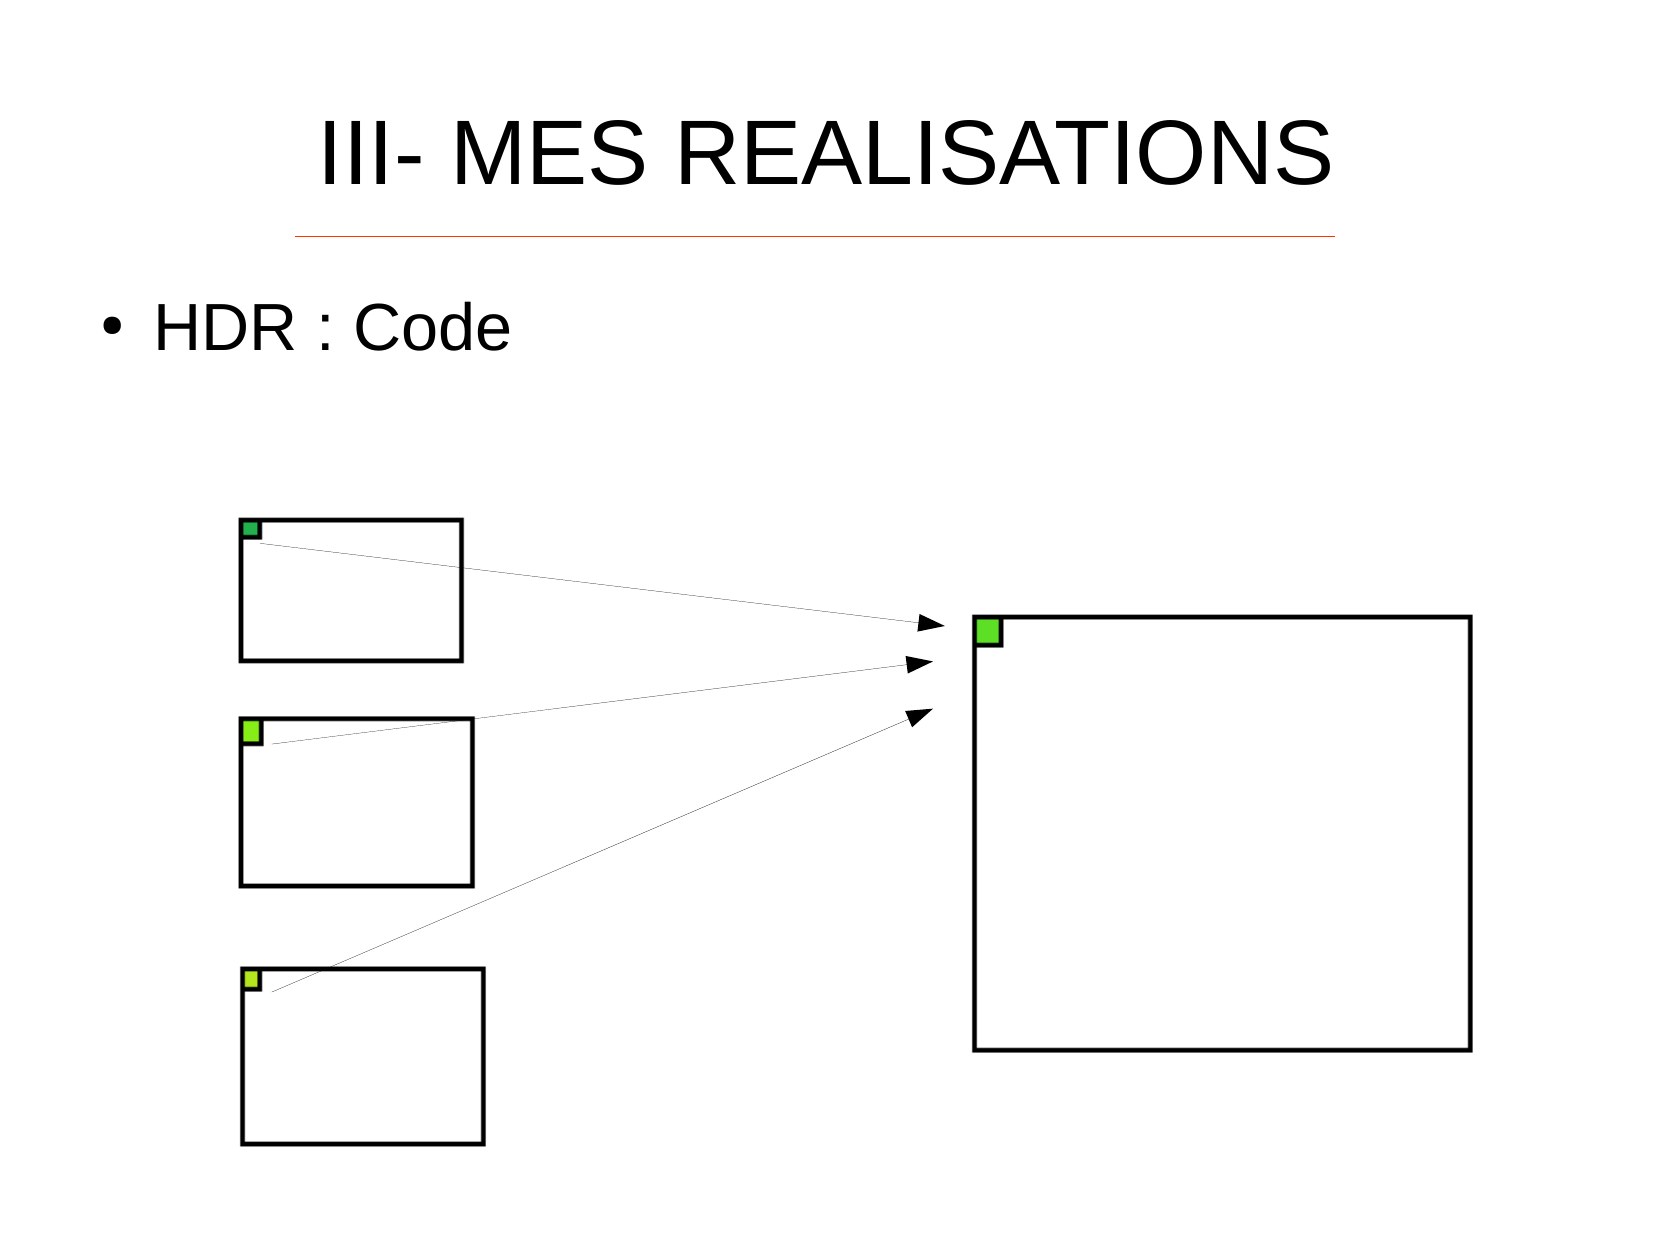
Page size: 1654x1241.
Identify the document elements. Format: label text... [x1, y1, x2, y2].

picture [70, 443, 1645, 1241]
title III- MES REALISATIONS [82, 49, 1571, 257]
list HDR : Code [82, 290, 1571, 443]
